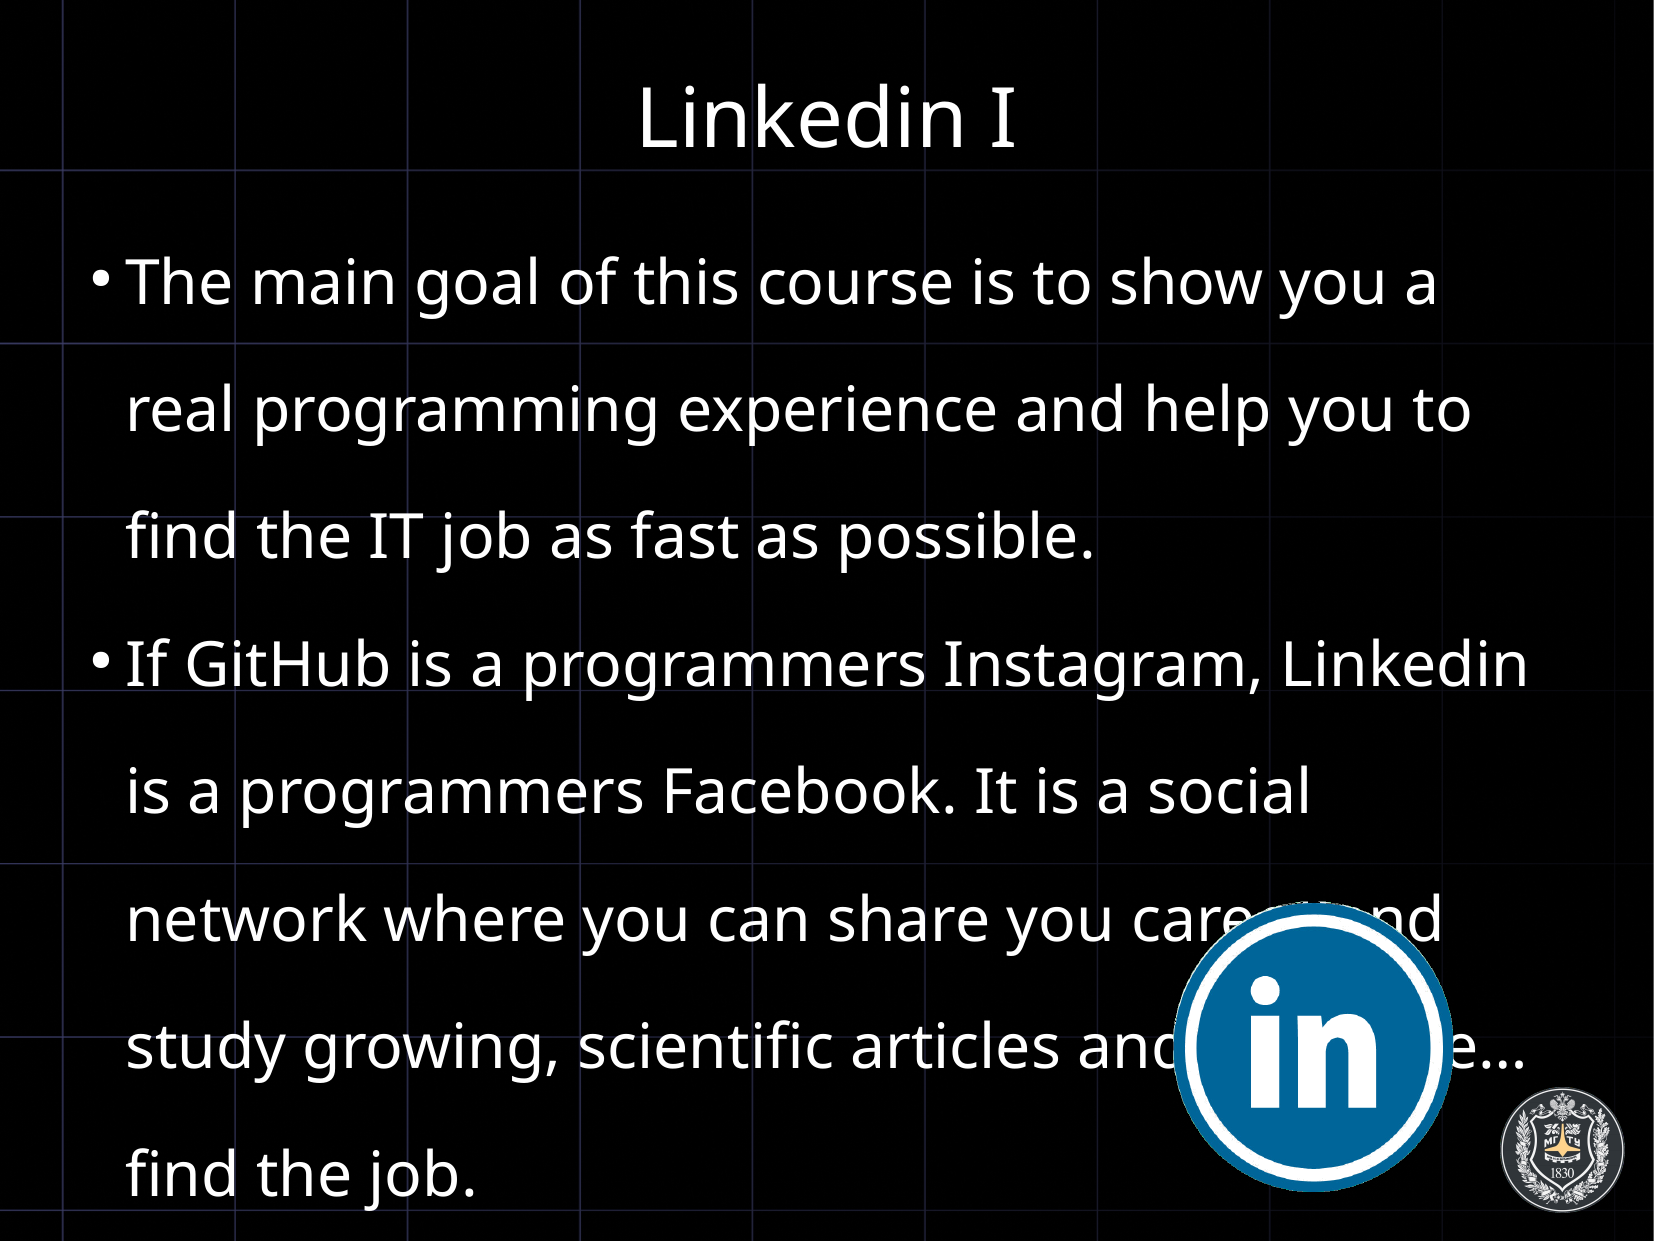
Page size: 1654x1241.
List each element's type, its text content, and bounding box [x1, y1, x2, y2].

picture [0, 0, 1654, 1241]
title Linkedin I [82, 37, 1571, 187]
text_box The main goal of this course is to show you a real programming experience and help you to find the IT job as fast as possible. If GitHub is a programmers Instagram, Linkedin is a programmers Facebook. It is a social network where you can share you career and study growing, scientific articles and of course… find the job. It is highly recommended to create a Linkedin profile and keep it actual. [75, 187, 1576, 1046]
